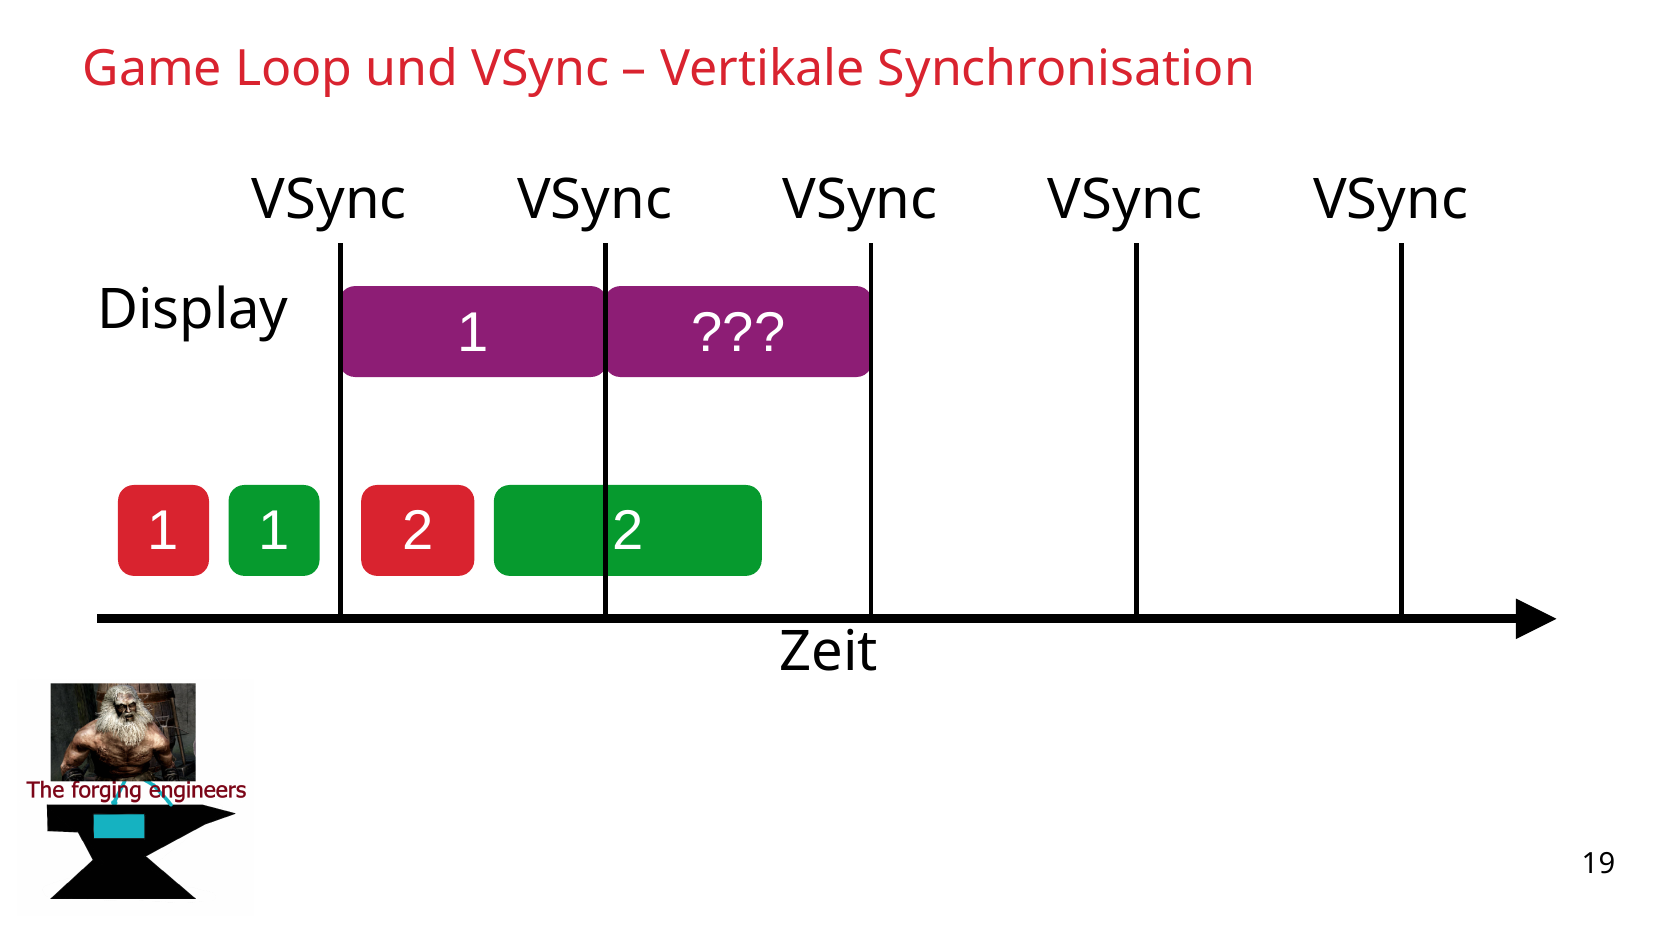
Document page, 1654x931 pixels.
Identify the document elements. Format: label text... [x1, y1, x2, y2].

picture [17, 153, 1580, 916]
title Game Loop und VSync – Vertikale Synchronisation [82, 37, 1571, 95]
